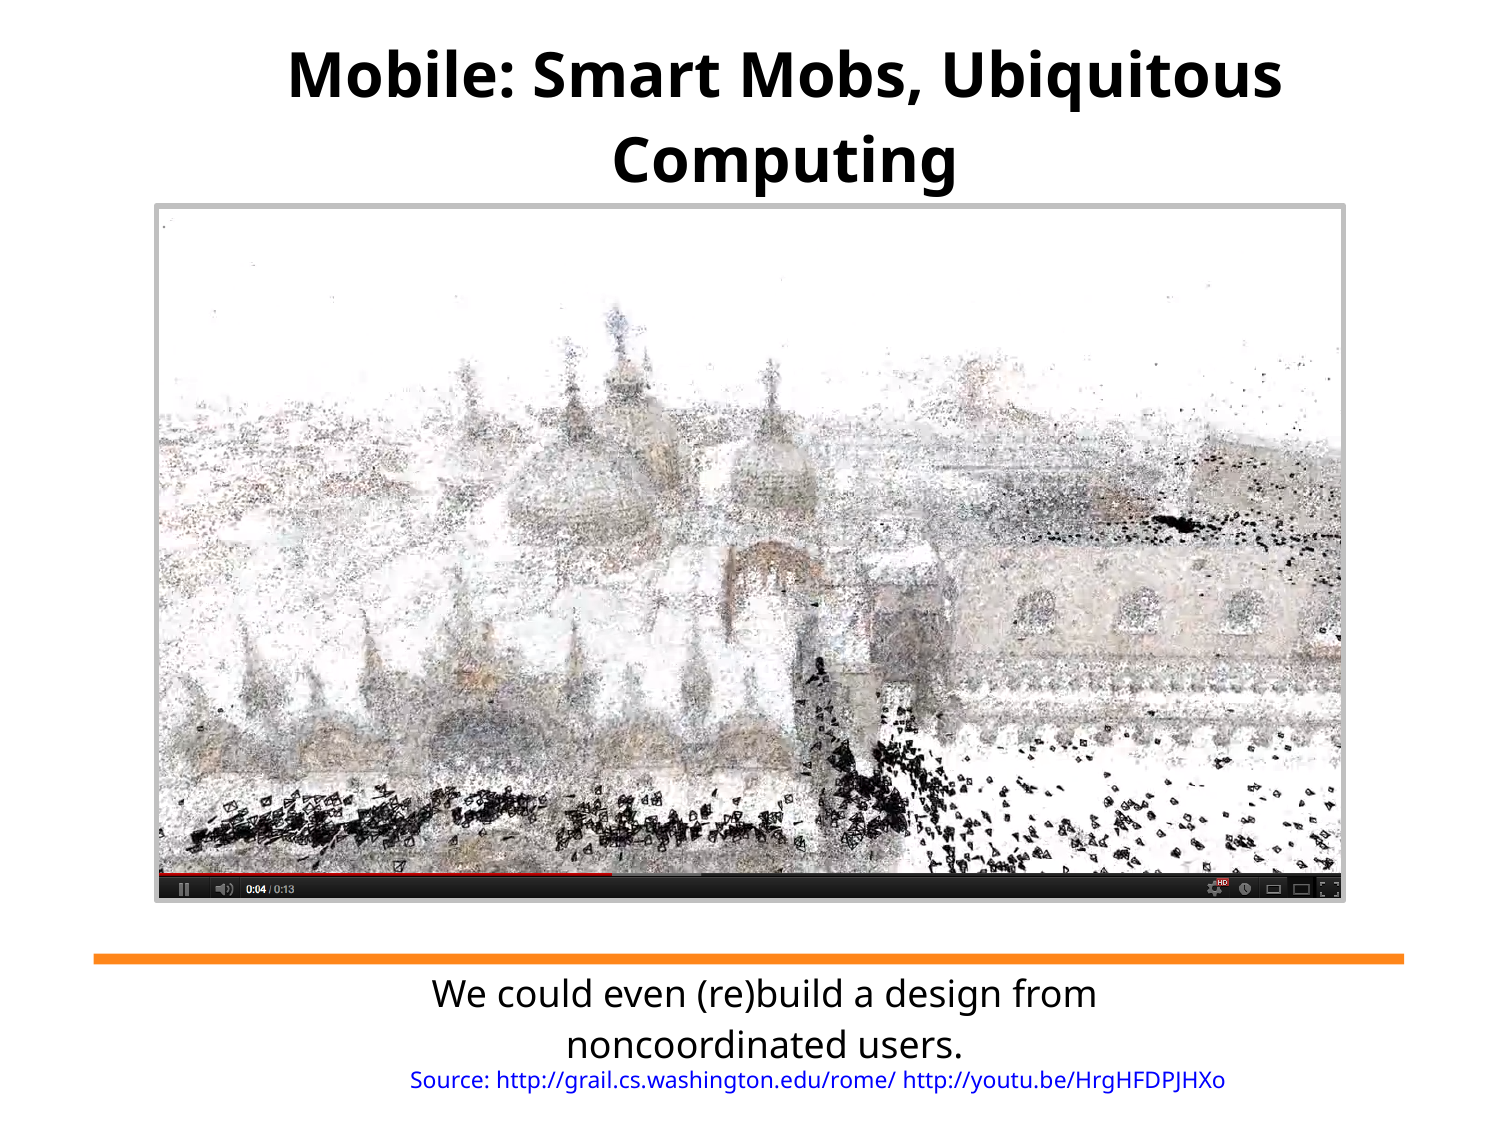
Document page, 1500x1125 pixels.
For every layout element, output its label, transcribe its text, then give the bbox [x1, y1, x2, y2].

title Mobile: Smart Mobs, Ubiquitous Computing [110, 44, 1461, 188]
text_box We could even (re)build a design from noncoordinated users. [382, 960, 1148, 1064]
text_box Source: http://grail.cs.washington.edu/rome/ http://youtu.be/HrgHFDPJHXo [395, 1056, 1105, 1098]
picture [0, 0, 1500, 1125]
